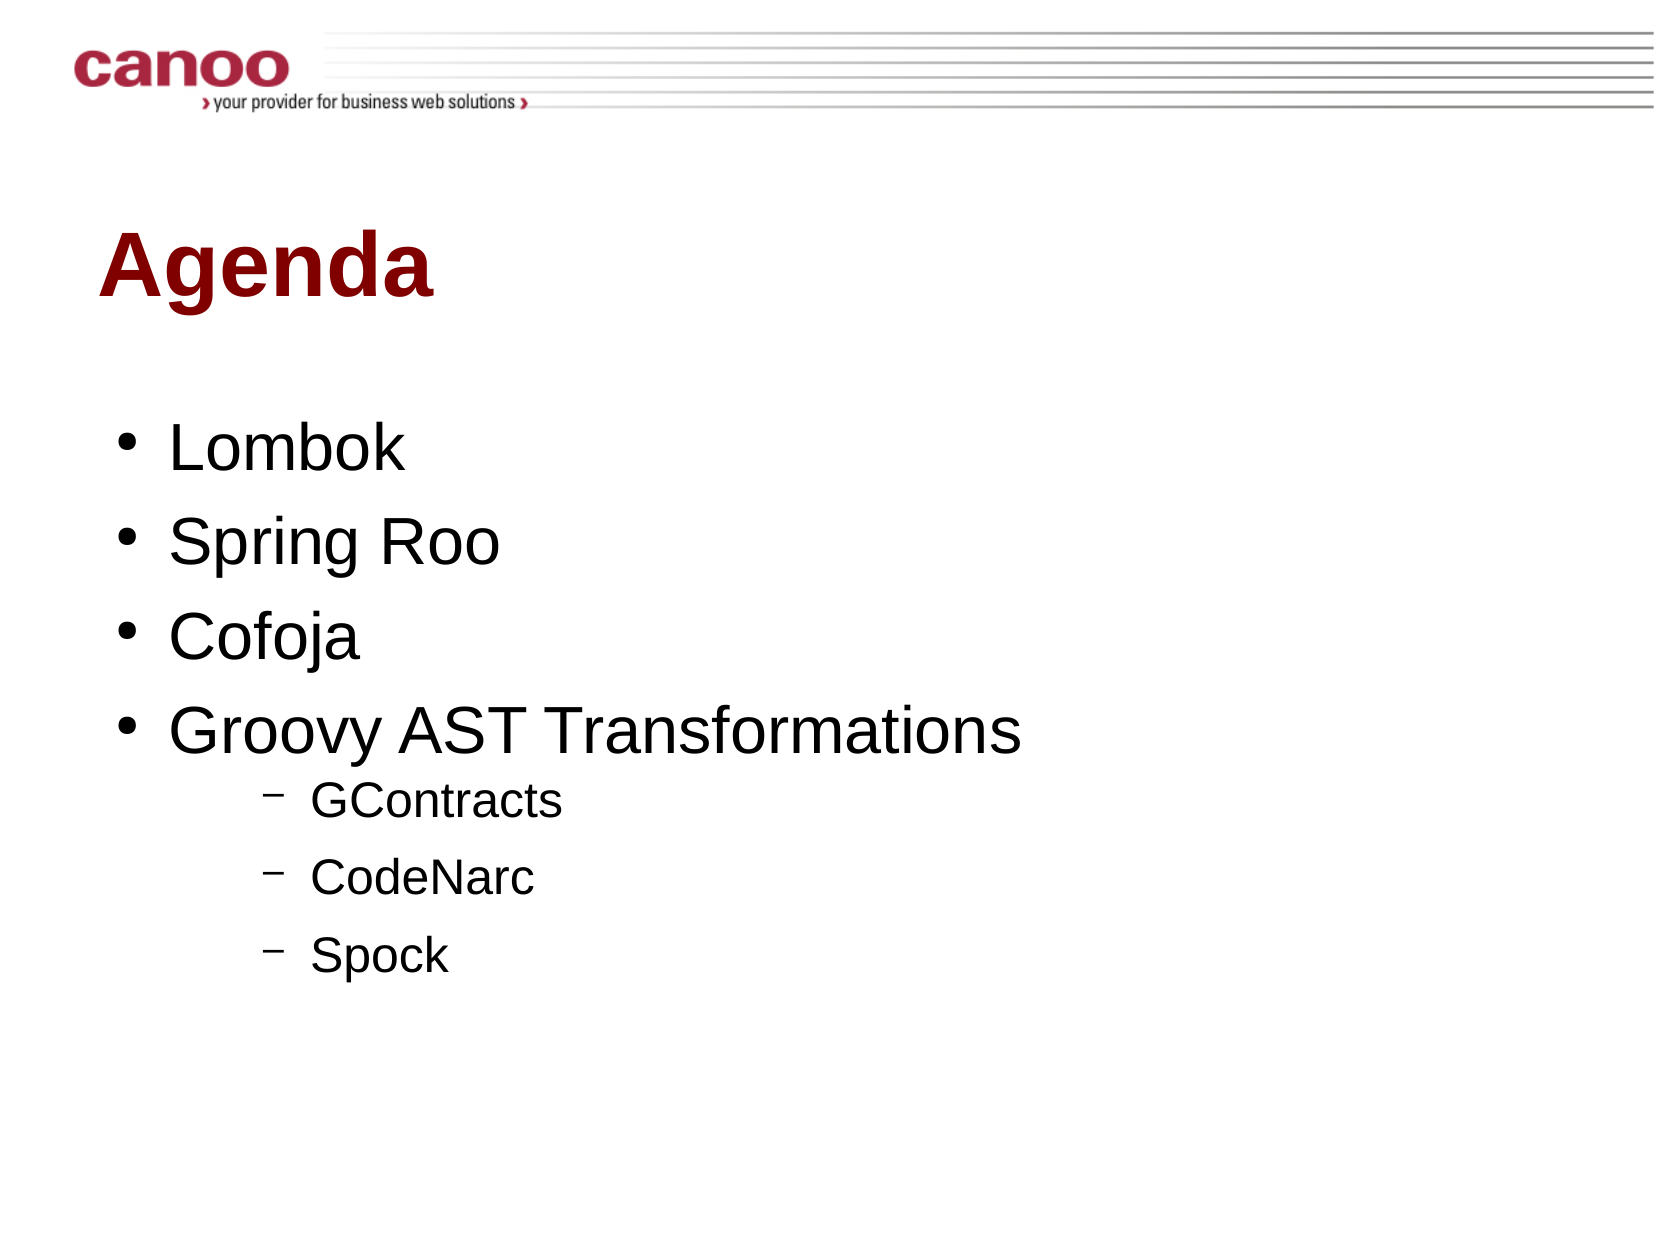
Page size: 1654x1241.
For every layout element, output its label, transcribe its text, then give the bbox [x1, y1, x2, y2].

picture [0, 0, 1654, 166]
title Agenda [82, 155, 1571, 363]
list Lombok Spring Roo Cofoja Groovy AST Transformations GContracts CodeNarc Spock [82, 395, 1571, 1215]
